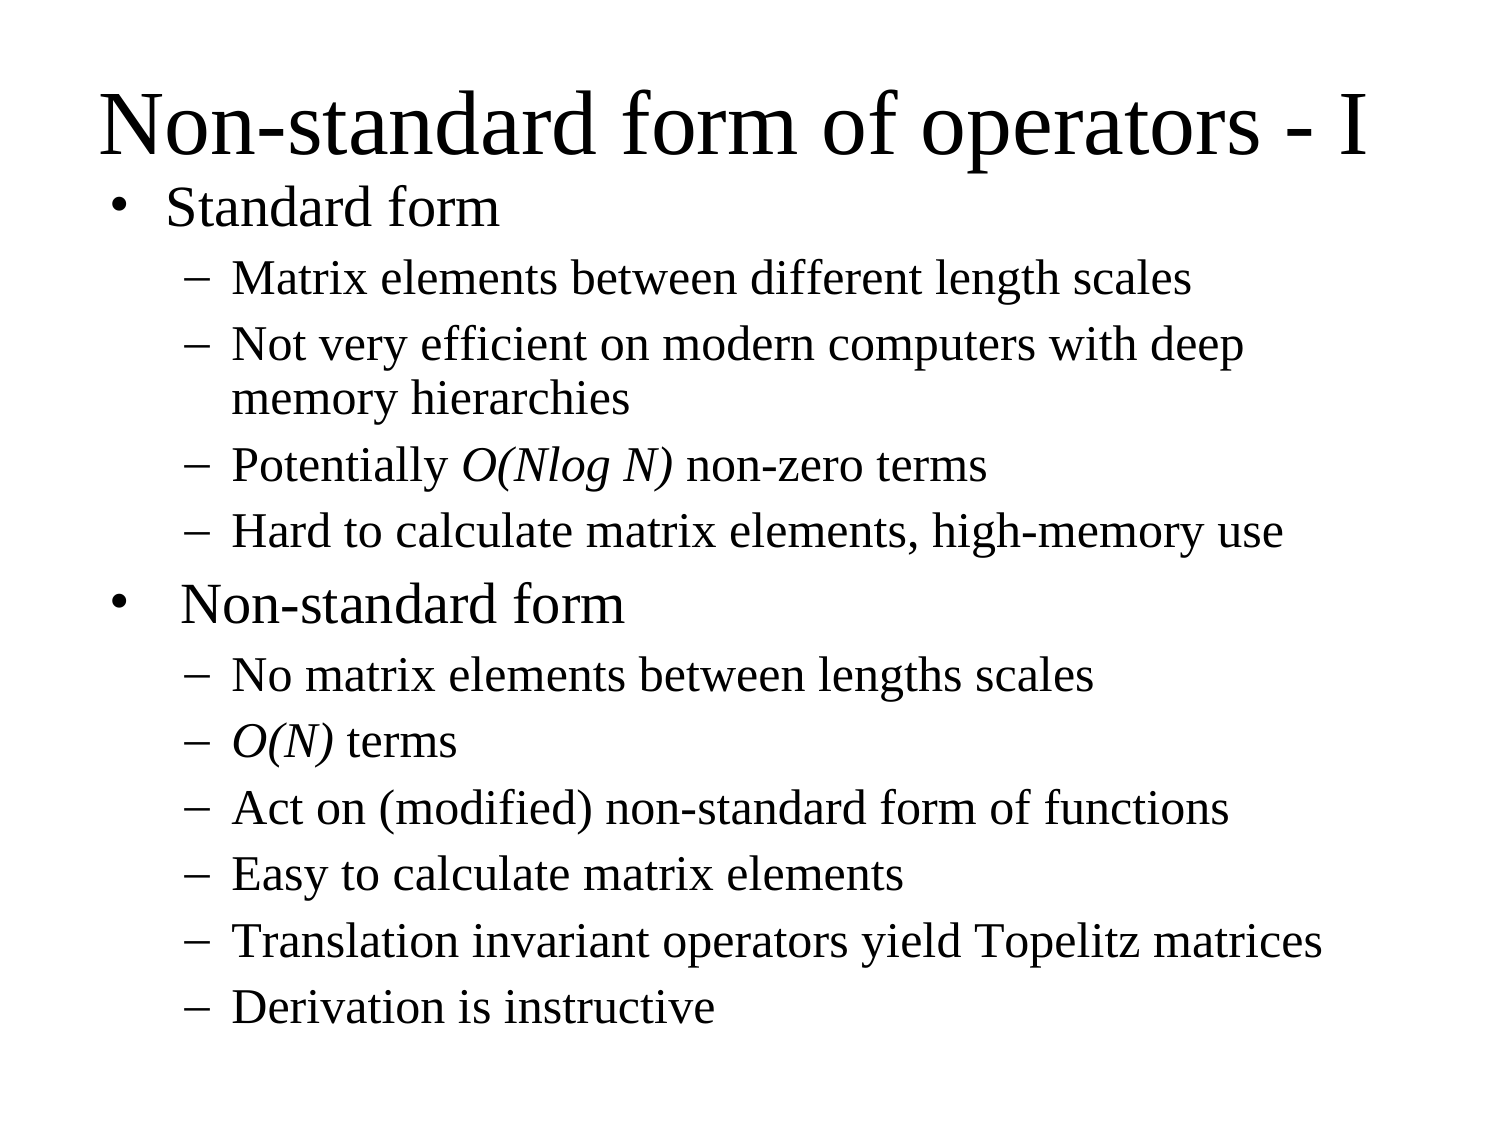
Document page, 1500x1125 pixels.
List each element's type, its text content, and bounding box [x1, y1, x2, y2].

title Non-standard form of operators - I [49, 23, 1388, 212]
list Standard form Matrix elements between different length scales Not very efficient on modern computers with deep memory hierarchies Potentially O(Nlog N) non-zero terms Hard to calculate matrix elements, high-memory use Non-standard form No matrix elements between lengths scales O(N) terms Act on (modified) non-standard form of functions Easy to calculate matrix elements Translation invariant operators yield Topelitz matrices Derivation is instructive [94, 167, 1433, 1050]
